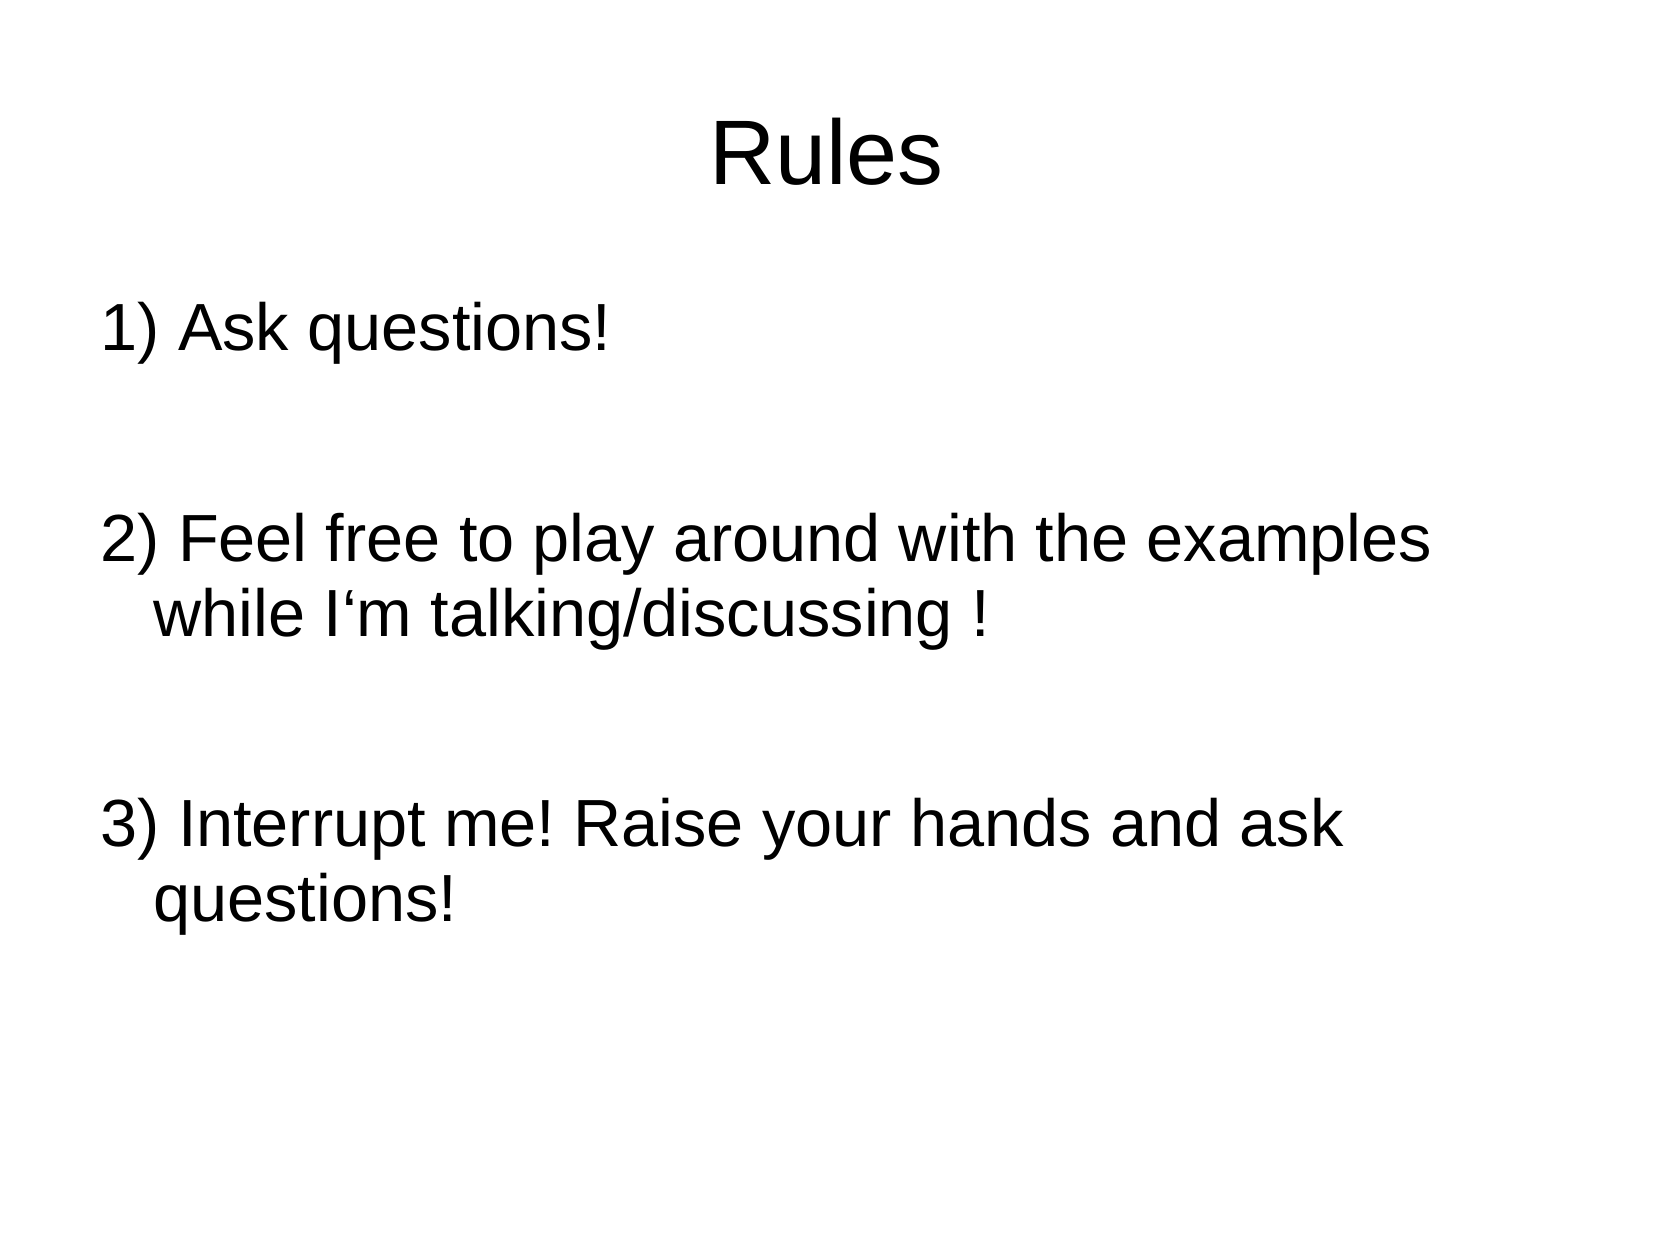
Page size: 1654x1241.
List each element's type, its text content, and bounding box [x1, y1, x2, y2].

title Rules [82, 49, 1571, 257]
list Ask questions! Feel free to play around with the examples while I‘m talking/discussing ! Interrupt me! Raise your hands and ask questions! [82, 290, 1571, 1010]
